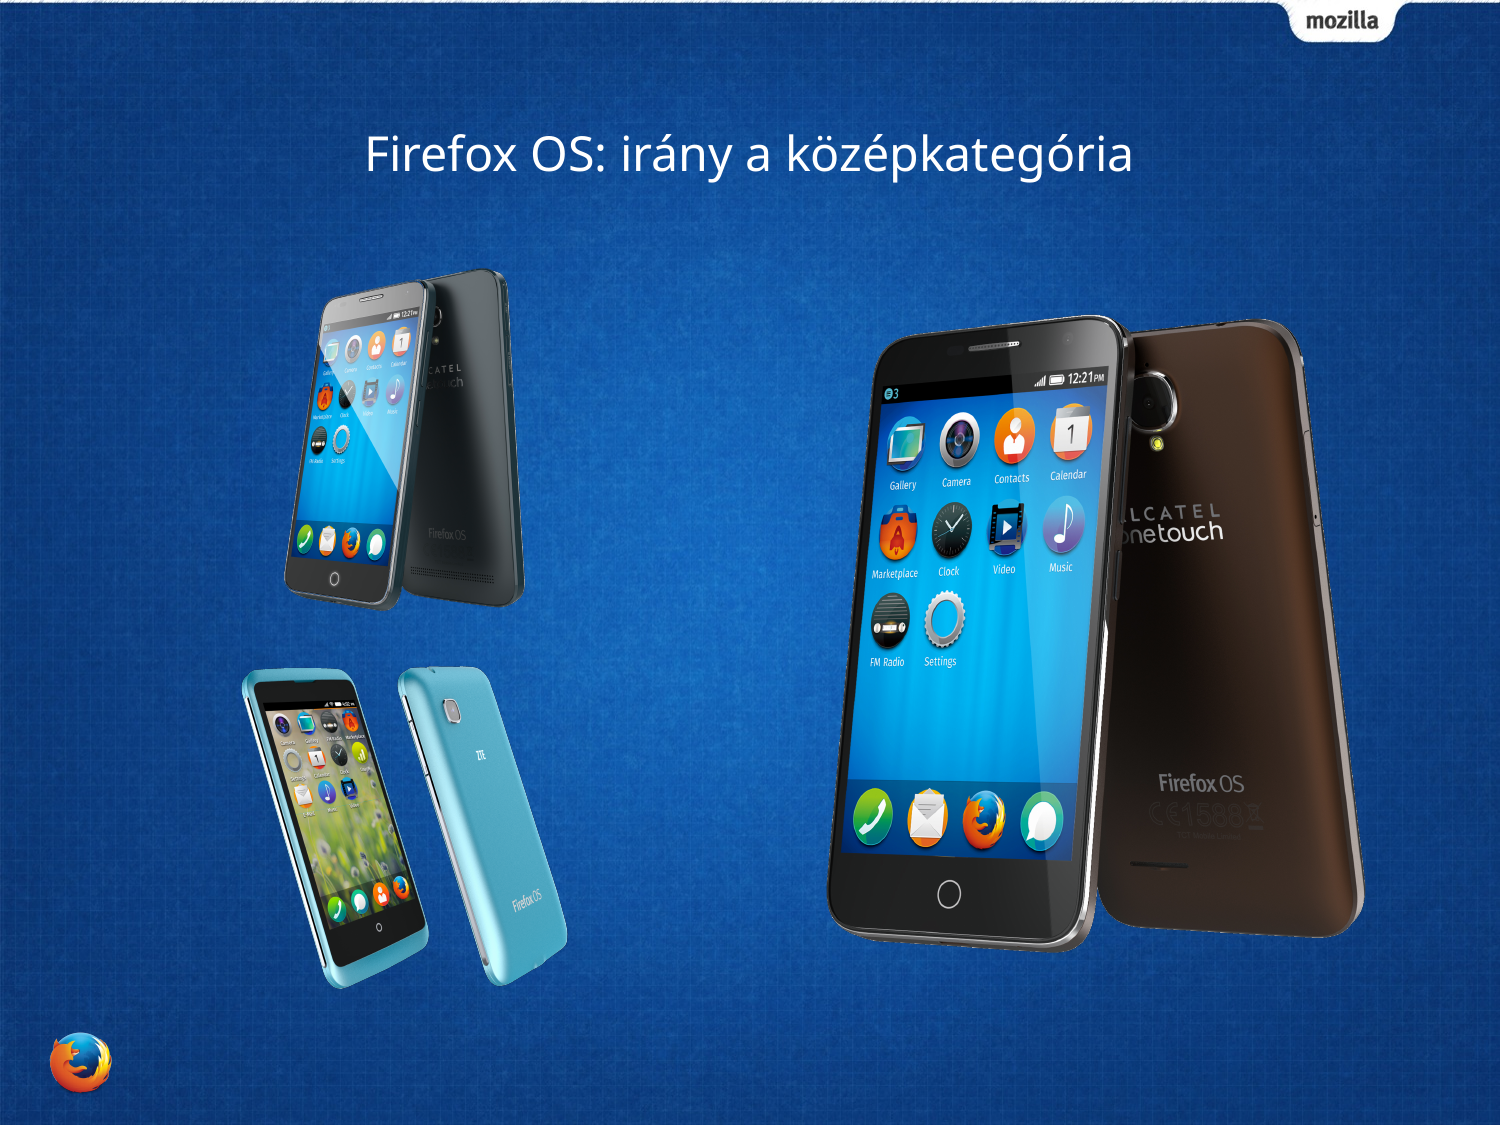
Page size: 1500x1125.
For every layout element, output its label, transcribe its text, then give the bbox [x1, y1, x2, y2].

picture [0, 0, 1500, 1125]
title Firefox OS: irány a középkategória [75, 45, 1425, 233]
